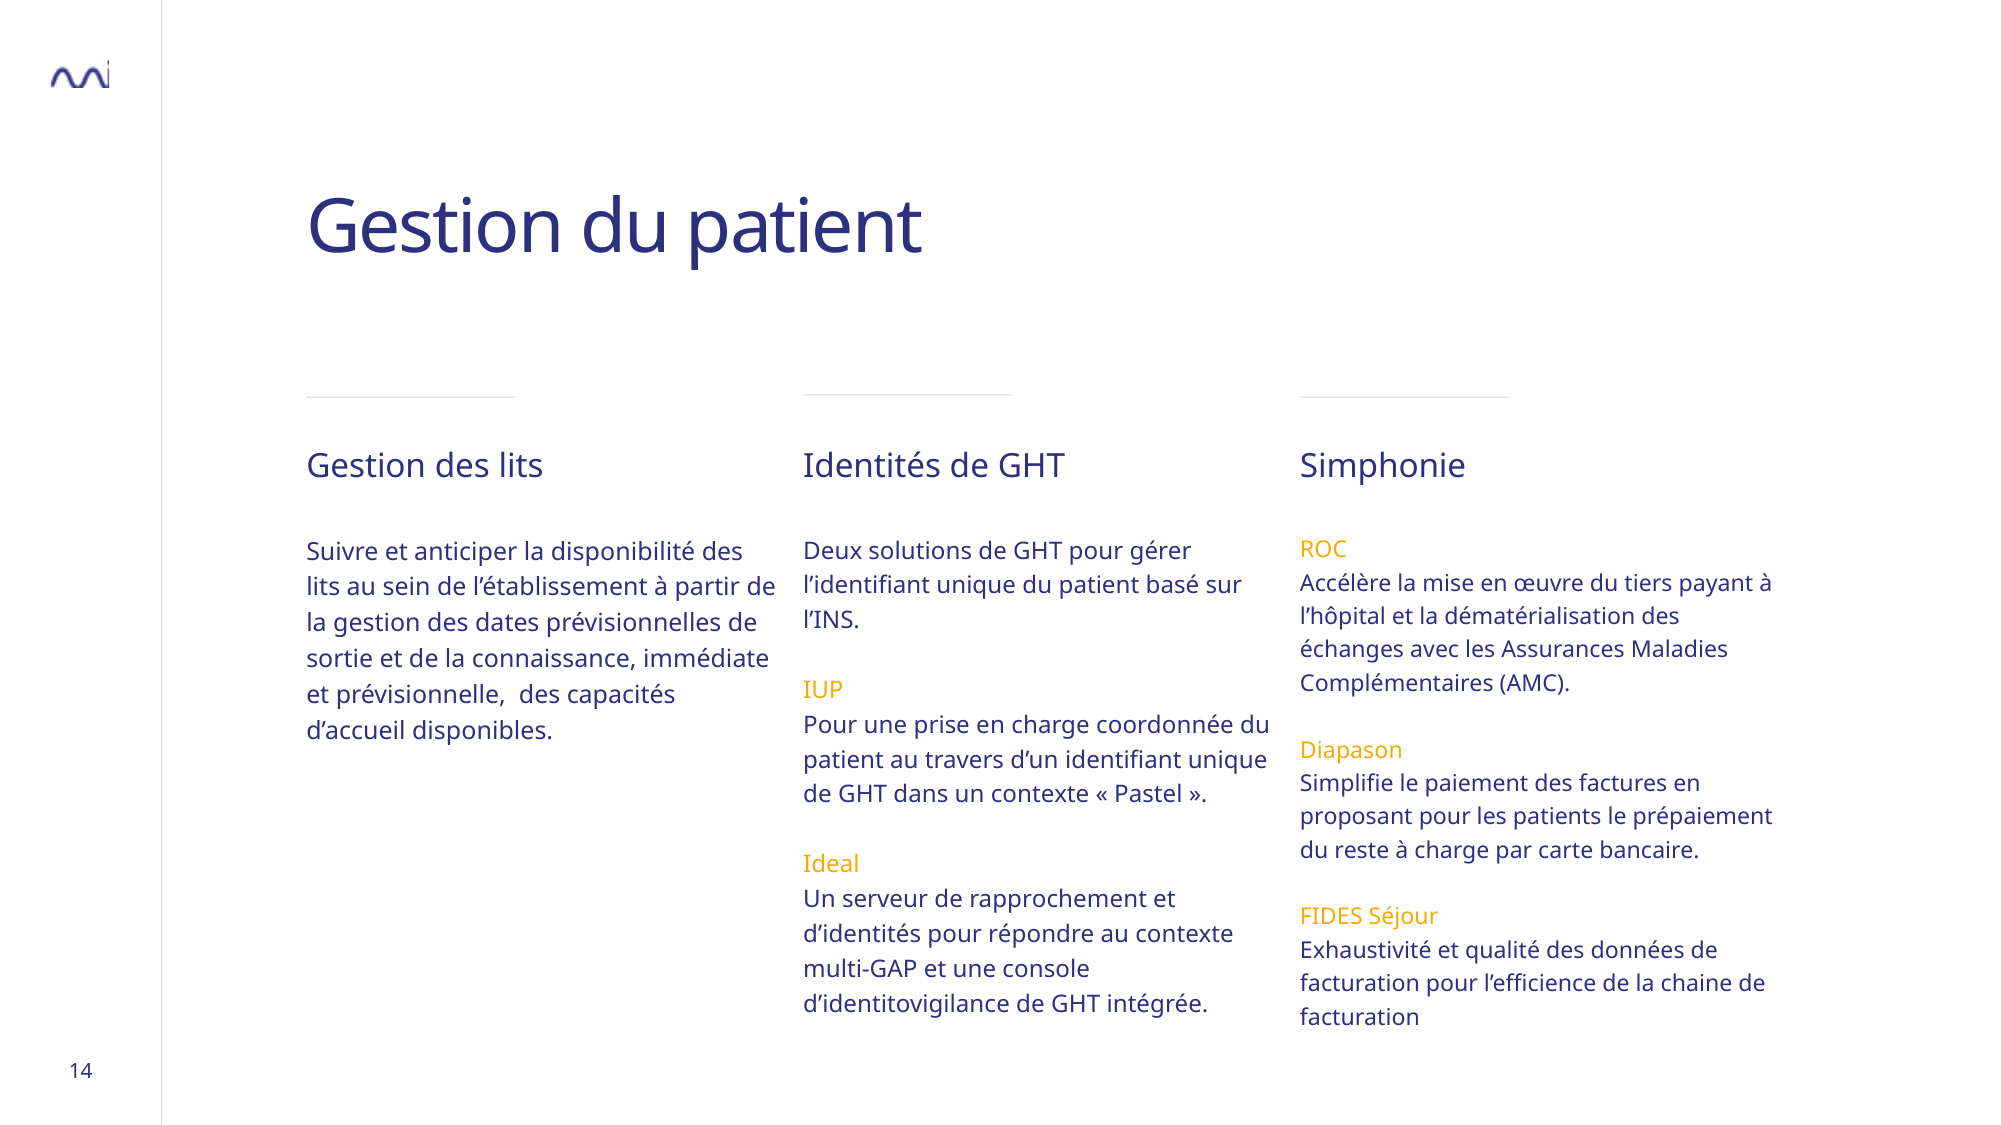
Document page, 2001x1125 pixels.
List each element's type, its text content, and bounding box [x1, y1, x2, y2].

title Gestion du patient [306, 163, 1697, 286]
list Deux solutions de GHT pour gérer l’identifiant unique du patient basé sur l’INS. IUP Pour une prise en charge coordonnée du patient au travers d’un identifiant unique de GHT dans un contexte « Pastel ». Ideal Un serveur de rapprochement et d’identités pour répondre au contexte multi-GAP et une console d’identitovigilance de GHT intégrée. [803, 521, 1277, 1053]
list Simphonie [1300, 428, 1774, 497]
list ROC Accélère la mise en œuvre du tiers payant à l’hôpital et la dématérialisation des échanges avec les Assurances Maladies Complémentaires (AMC). Diapason Simplifie le paiement des factures en proposant pour les patients le prépaiement du reste à charge par carte bancaire. FIDES Séjour Exhaustivité et qualité des données de facturation pour l’efficience de la chaine de facturation [1300, 521, 1774, 1053]
list Identités de GHT [803, 428, 1277, 497]
list Suivre et anticiper la disponibilité des lits au sein de l’établissement à partir de la gestion des dates prévisionnelles de sortie et de la connaissance, immédiate et prévisionnelle, des capacités d’accueil disponibles. [306, 521, 780, 1053]
text_box 14 [38, 1052, 123, 1091]
list Gestion des lits [306, 428, 780, 497]
